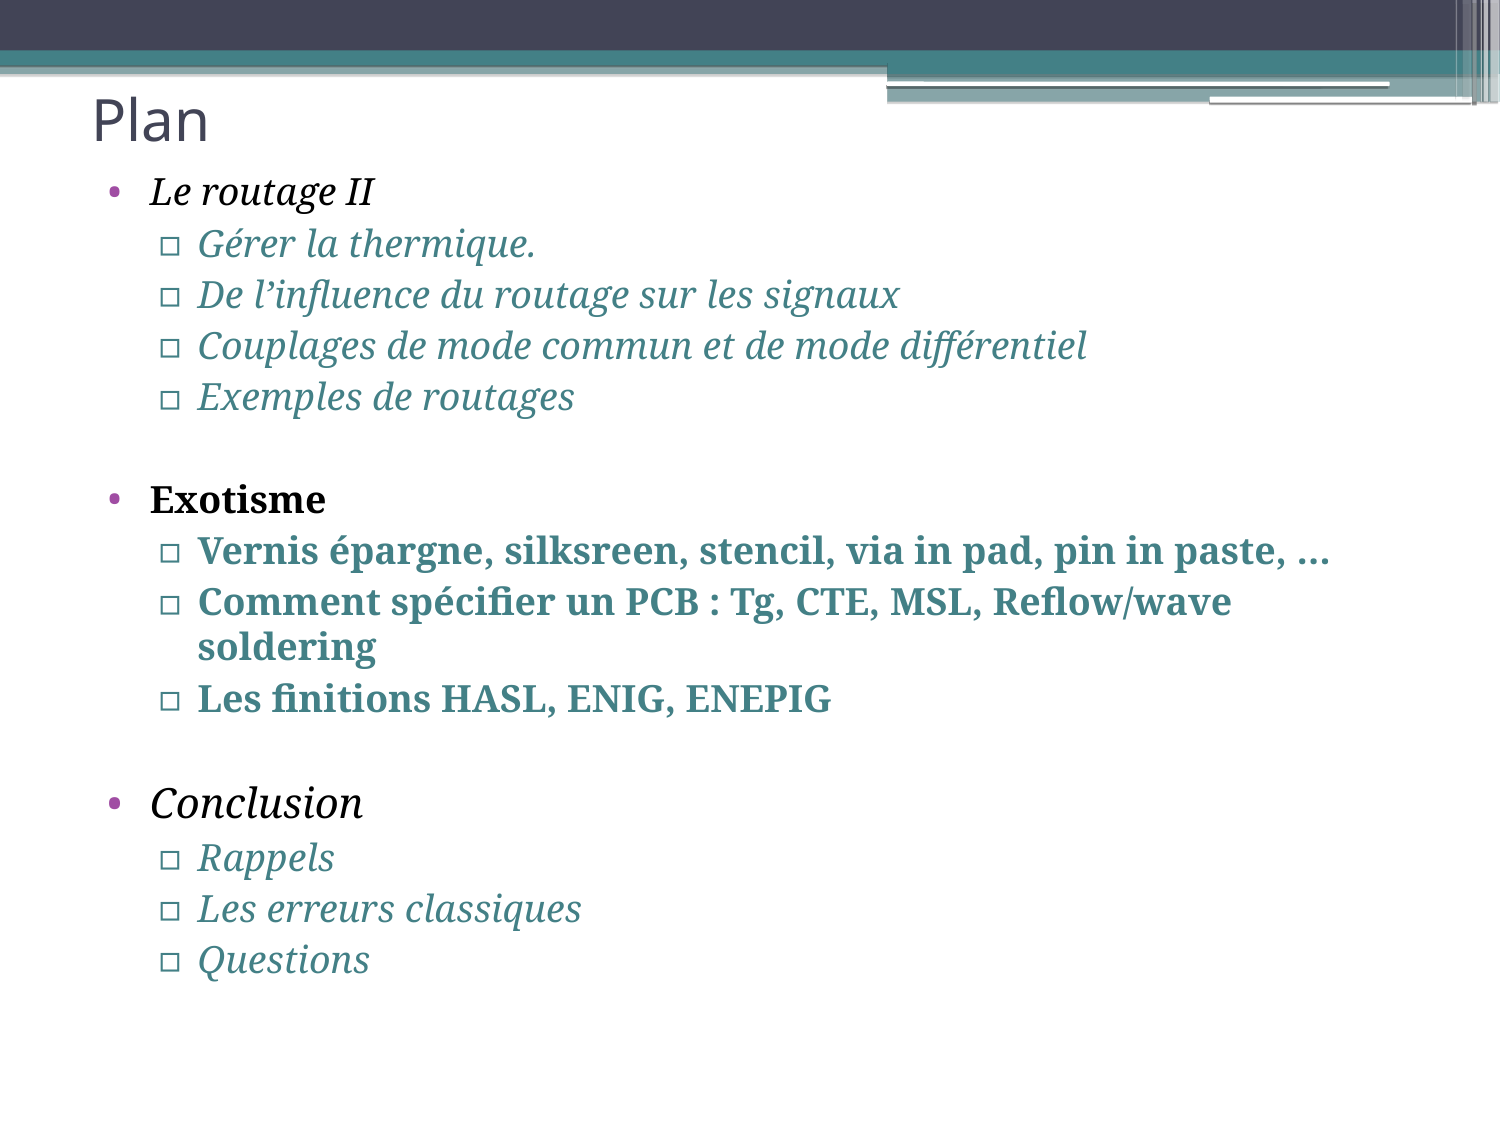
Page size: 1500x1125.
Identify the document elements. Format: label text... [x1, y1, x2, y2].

list Le routage II Gérer la thermique. De l’influence du routage sur les signaux Couplages de mode commun et de mode différentiel Exemples de routages Exotisme Vernis épargne, silksreen, stencil, via in pad, pin in paste, … Comment spécifier un PCB : Tg, CTE, MSL, Reflow/wave soldering Les finitions HASL, ENIG, ENEPIG Conclusion Rappels Les erreurs classiques Questions [75, 160, 1425, 1079]
title Plan [76, 30, 1427, 206]
